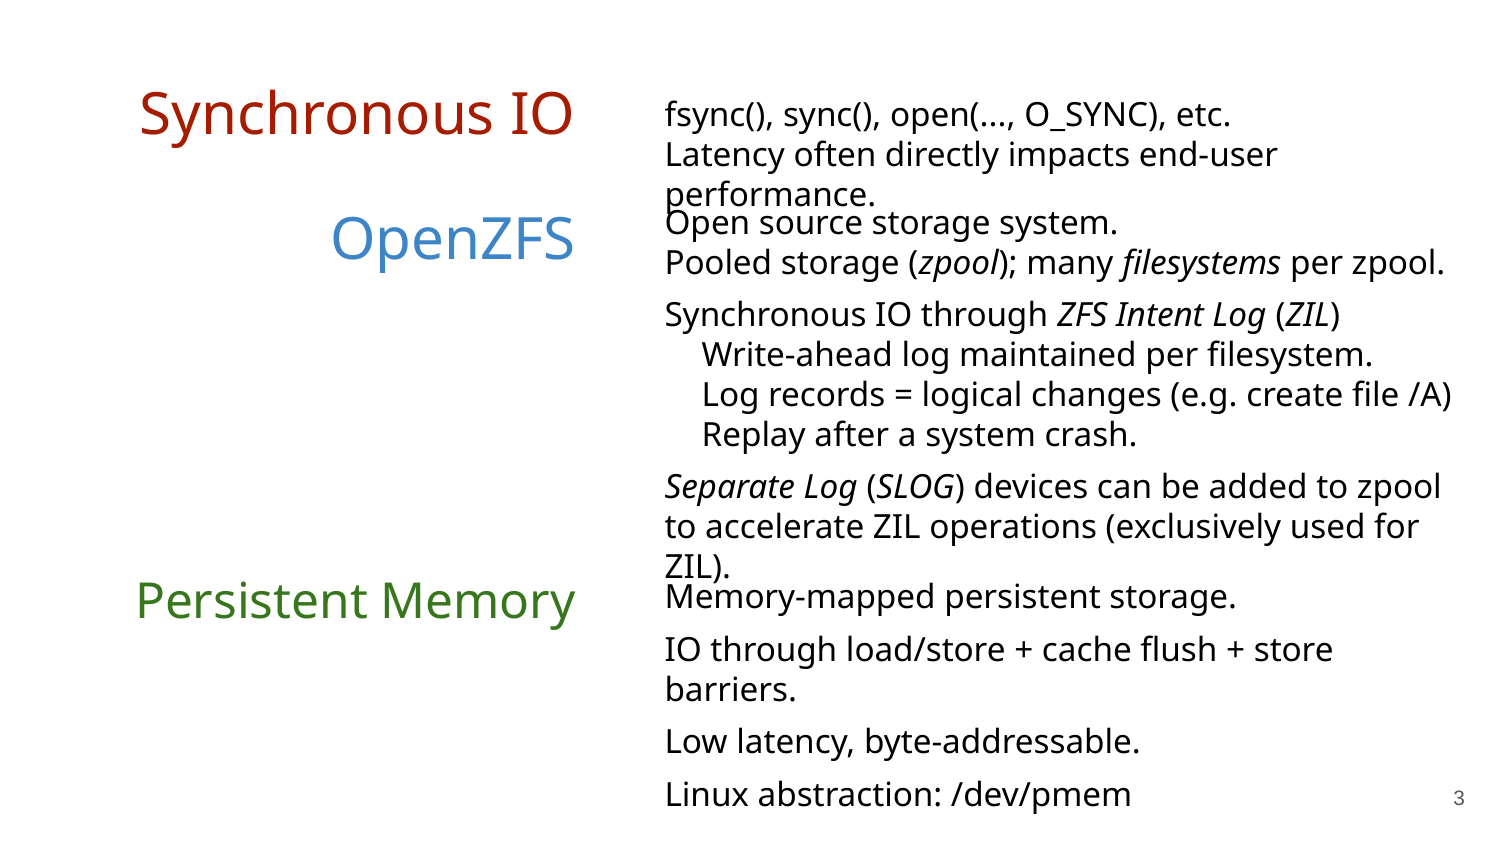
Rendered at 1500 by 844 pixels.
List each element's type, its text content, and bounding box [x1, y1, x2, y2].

slide_number <number> [1389, 764, 1480, 830]
title Synchronous IO [59, 61, 591, 178]
text_box Open source storage system. Pooled storage (zpool); many filesystems per zpool. Synchronous IO through ZFS Intent Log (ZIL) Write-ahead log maintained per filesystem. Log records = logical changes (e.g. create file /A) Replay after a system crash. Separate Log (SLOG) devices can be added to zpool to accelerate ZIL operations (exclusively used for ZIL). [649, 185, 1477, 560]
text_box Memory-mapped persistent storage. IO through load/store + cache flush + store barriers. Low latency, byte-addressable. Linux abstraction: /dev/pmem [649, 560, 1477, 788]
title OpenZFS [59, 185, 591, 318]
text_box fsync(), sync(), open(..., O_SYNC), etc. Latency often directly impacts end-user performance. [649, 78, 1477, 149]
title Persistent Memory [59, 554, 591, 686]
